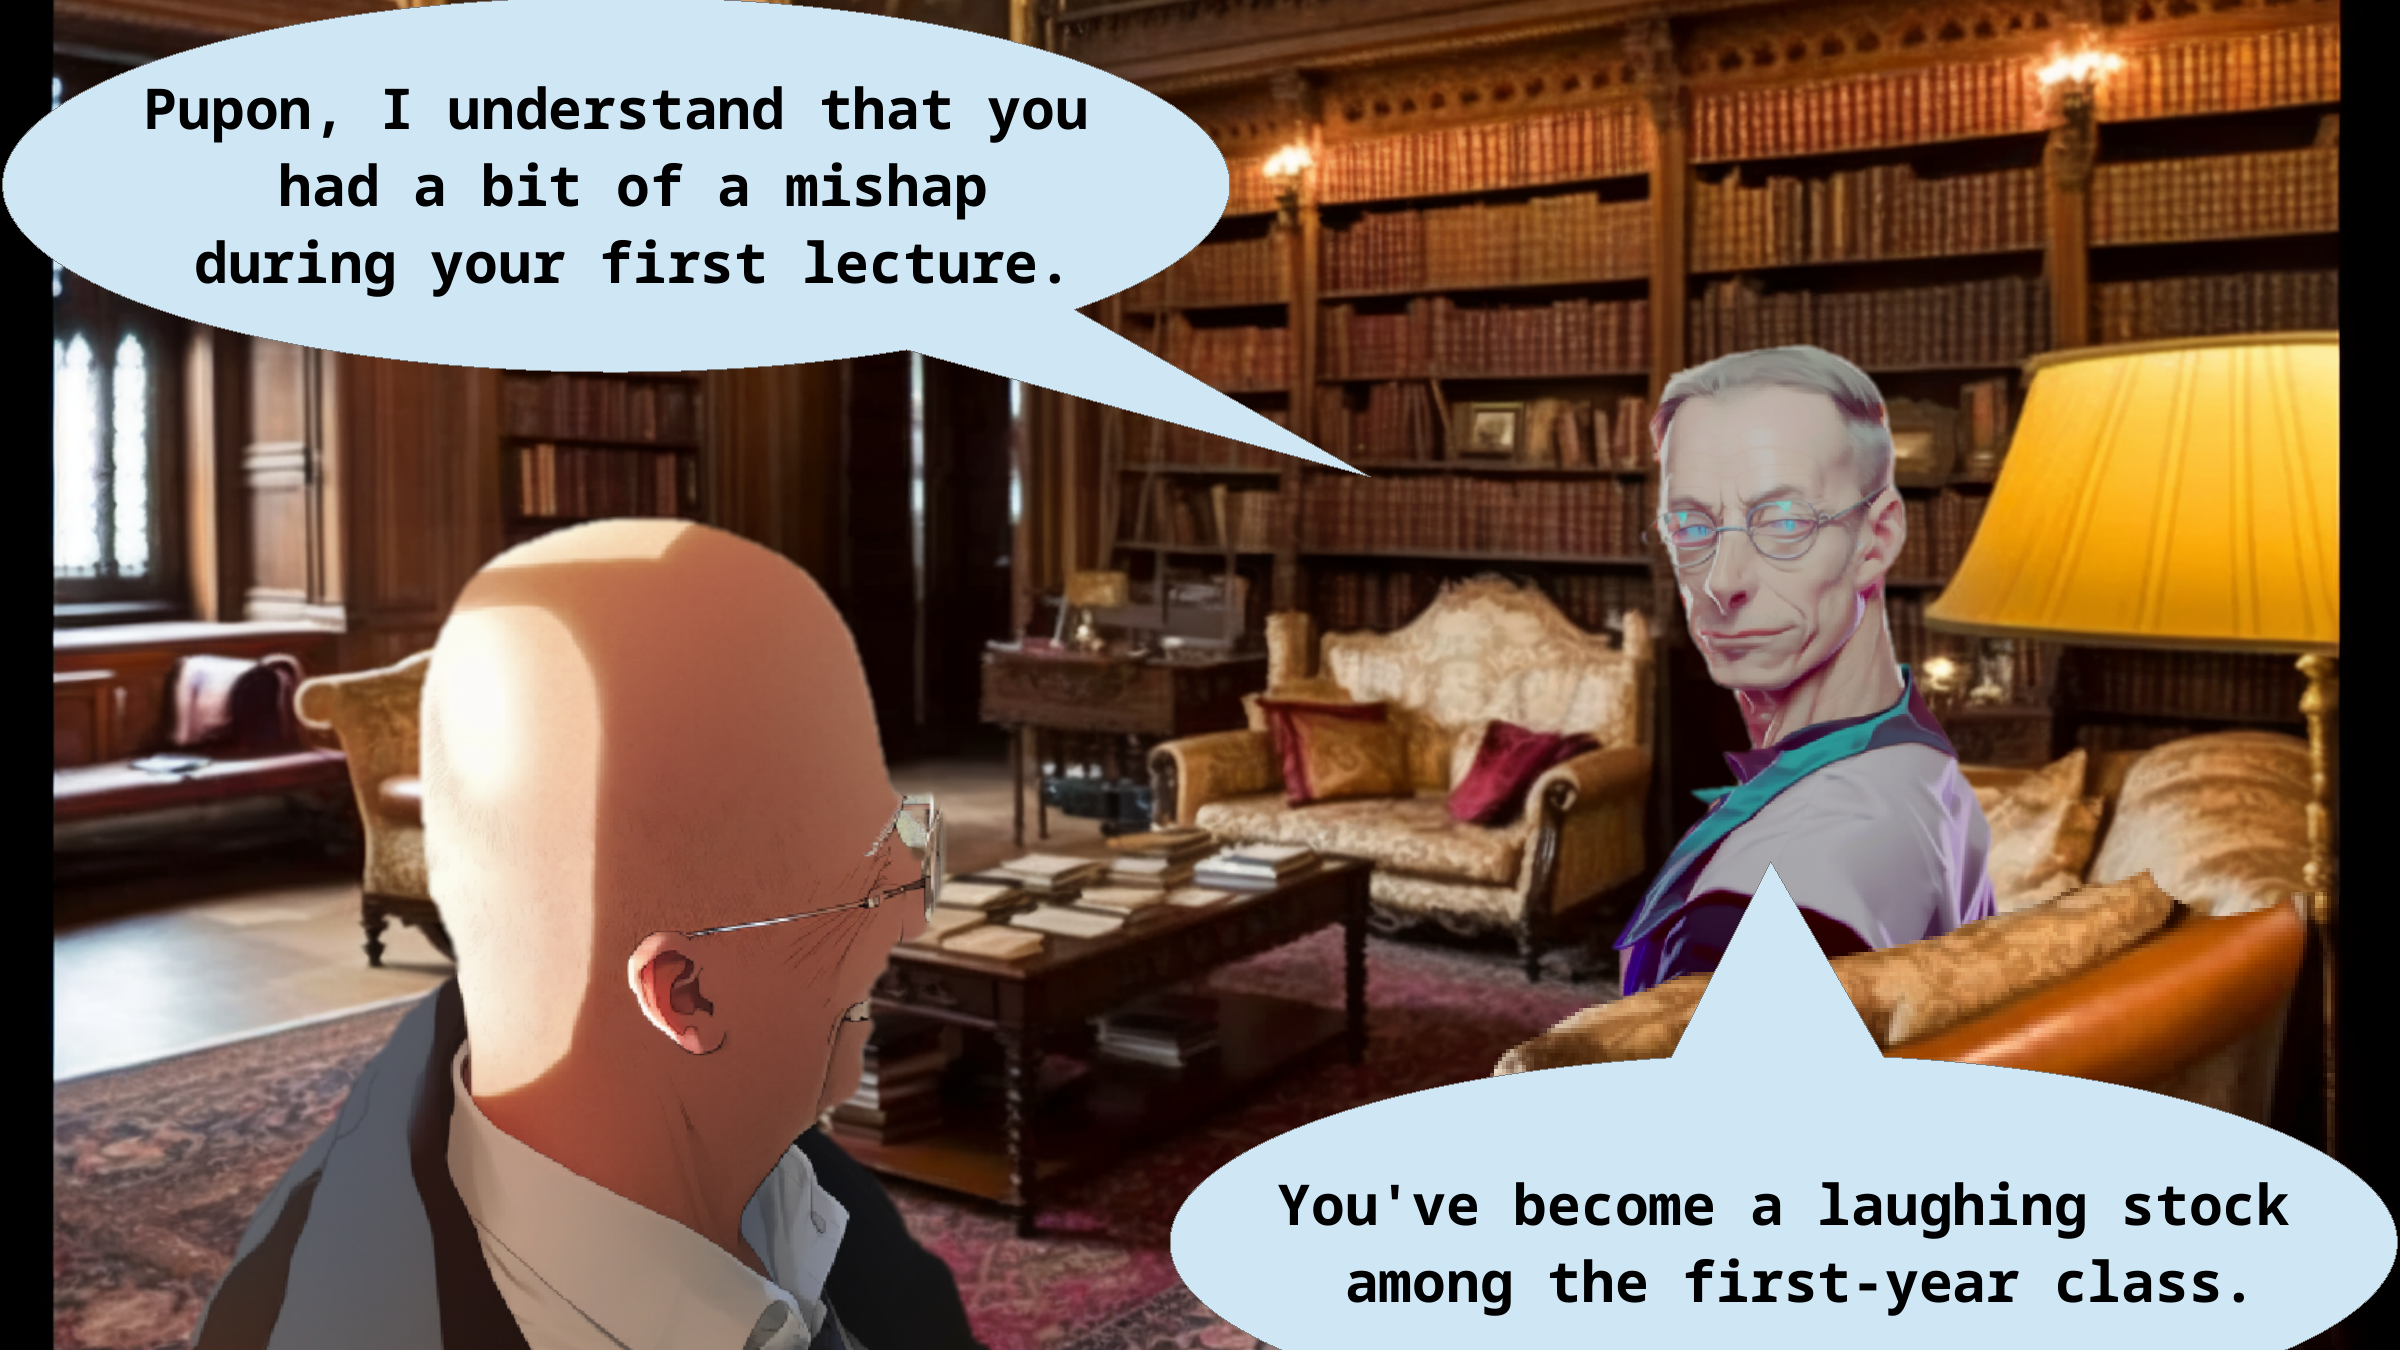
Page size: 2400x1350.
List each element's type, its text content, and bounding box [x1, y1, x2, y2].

text_box Pupon, I understand that you had a bit of a mishap during your first lecture. [2, 0, 1371, 477]
picture [0, 0, 2400, 1350]
text_box You've become a laughing stock among the first-year class. [1170, 861, 2398, 1350]
